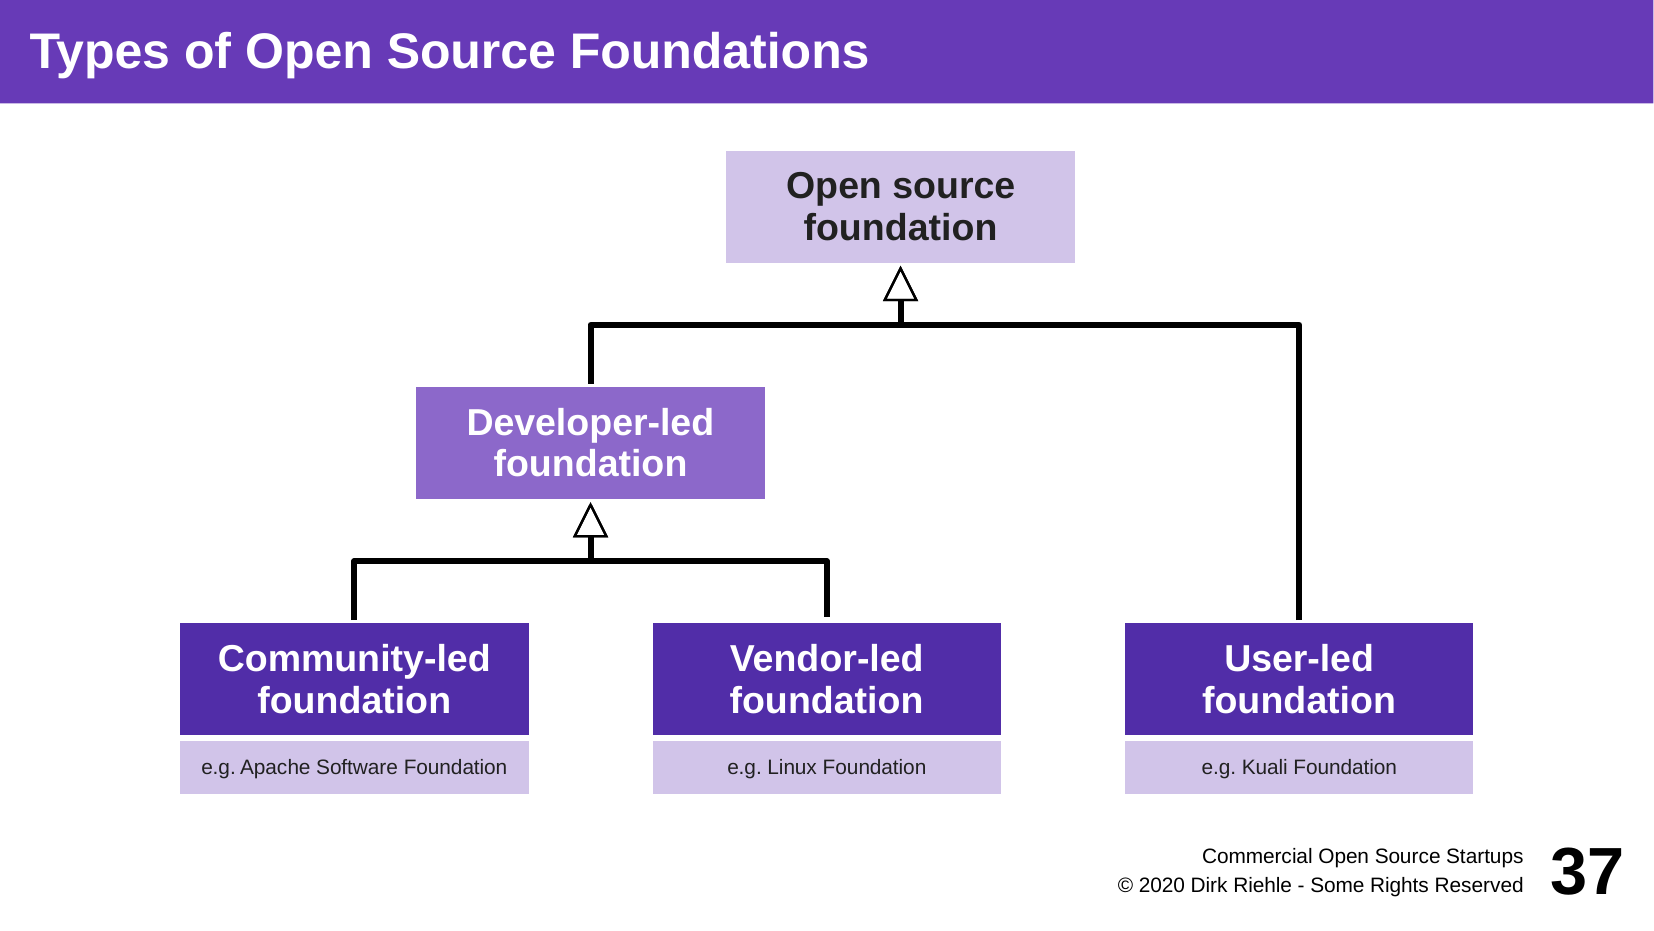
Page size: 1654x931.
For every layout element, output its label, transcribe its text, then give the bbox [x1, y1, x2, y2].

text_box e.g. Apache Software Foundation [177, 738, 532, 798]
text_box User-led foundation [1122, 620, 1477, 738]
text_box Open source foundation [723, 147, 1078, 266]
text_box Developer-led foundation [413, 383, 768, 502]
text_box e.g. Linux Foundation [649, 738, 1004, 798]
text_box Community-led foundation [177, 620, 532, 738]
text_box e.g. Kuali Foundation [1122, 738, 1477, 798]
title Types of Open Source Foundations [0, 0, 1654, 104]
text_box Vendor-led foundation [649, 620, 1004, 738]
